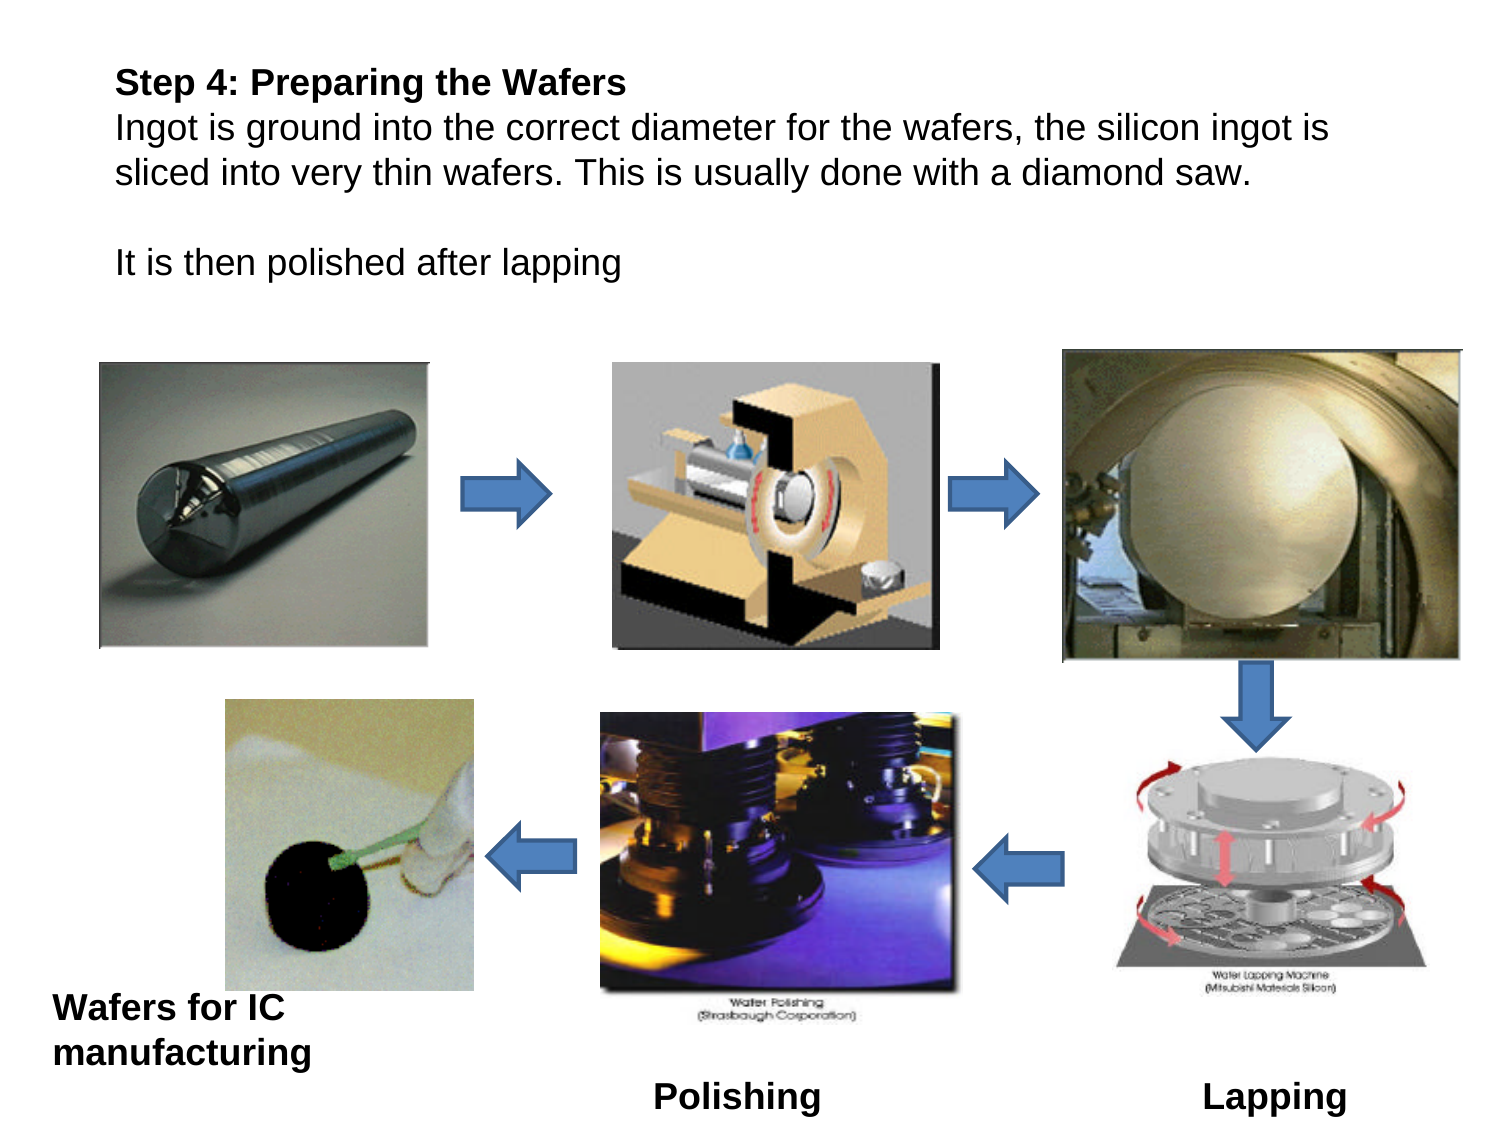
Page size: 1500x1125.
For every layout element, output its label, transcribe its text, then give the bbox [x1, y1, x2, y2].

text_box [974, 837, 1063, 901]
picture [99, 362, 430, 649]
picture [600, 712, 963, 1026]
text_box Step 4: Preparing the Wafers Ingot is ground into the correct diameter for the wafers, the silicon ingot is sliced into very thin wafers. This is usually done with a diamond saw. It is then polished after lapping [99, 49, 1388, 291]
text_box [1224, 662, 1288, 751]
text_box [487, 825, 576, 888]
text_box Polishing [638, 1064, 838, 1125]
picture [612, 362, 940, 651]
picture [1112, 749, 1430, 997]
picture [1062, 349, 1463, 663]
text_box [949, 462, 1038, 526]
text_box [462, 462, 550, 526]
text_box Wafers for IC manufacturing [37, 974, 351, 1081]
text_box Lapping [1187, 1064, 1366, 1125]
picture [225, 699, 474, 991]
